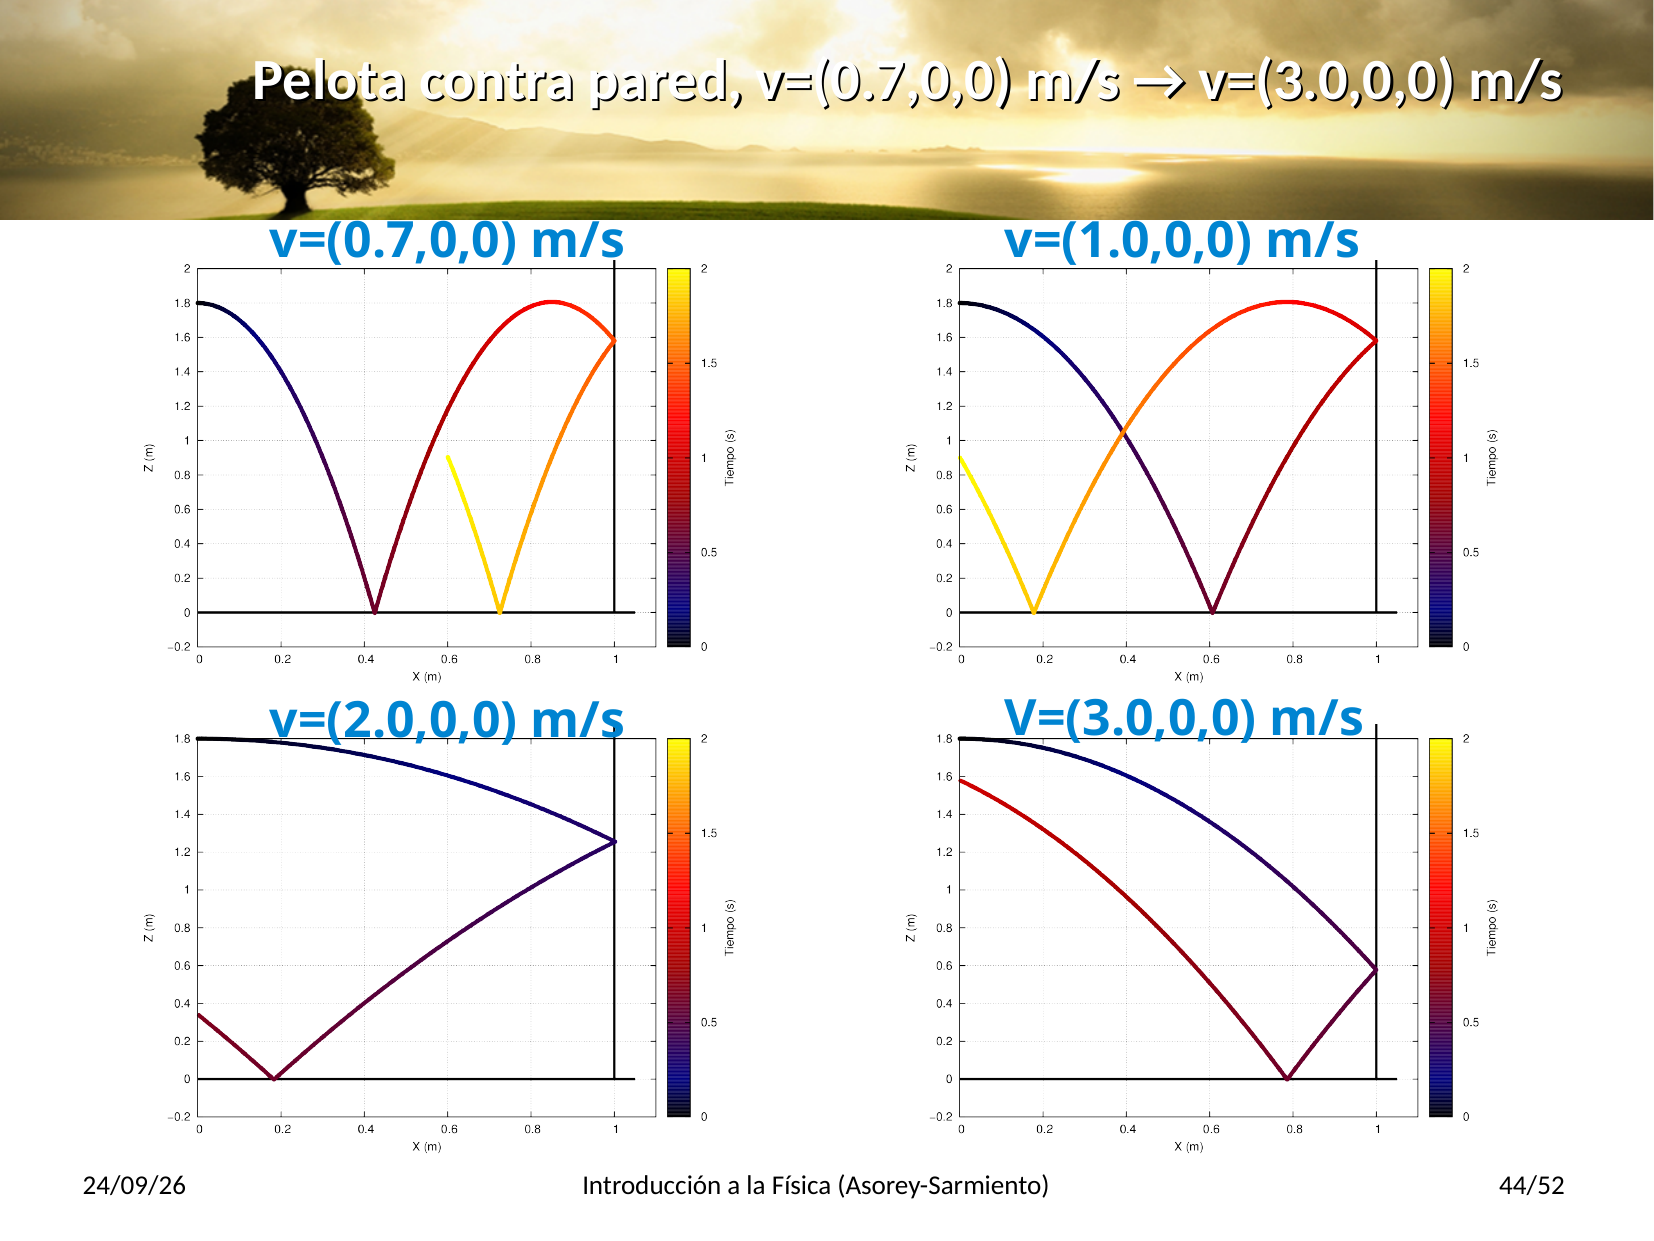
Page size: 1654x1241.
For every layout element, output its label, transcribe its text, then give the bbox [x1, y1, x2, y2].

text_box V=(3.0,0,0) m/s [990, 675, 1370, 749]
picture [139, 254, 753, 685]
picture [0, 0, 1654, 220]
picture [901, 254, 1515, 685]
picture [901, 724, 1515, 1155]
title Pelota contra pared, v=(0.7,0,0) m/s → v=(3.0,0,0) m/s [75, 19, 1564, 150]
text_box v=(1.0,0,0) m/s [990, 197, 1367, 271]
picture [139, 724, 753, 1155]
text_box v=(0.7,0,0) m/s [255, 196, 632, 271]
text_box v=(2.0,0,0) m/s [255, 676, 632, 751]
